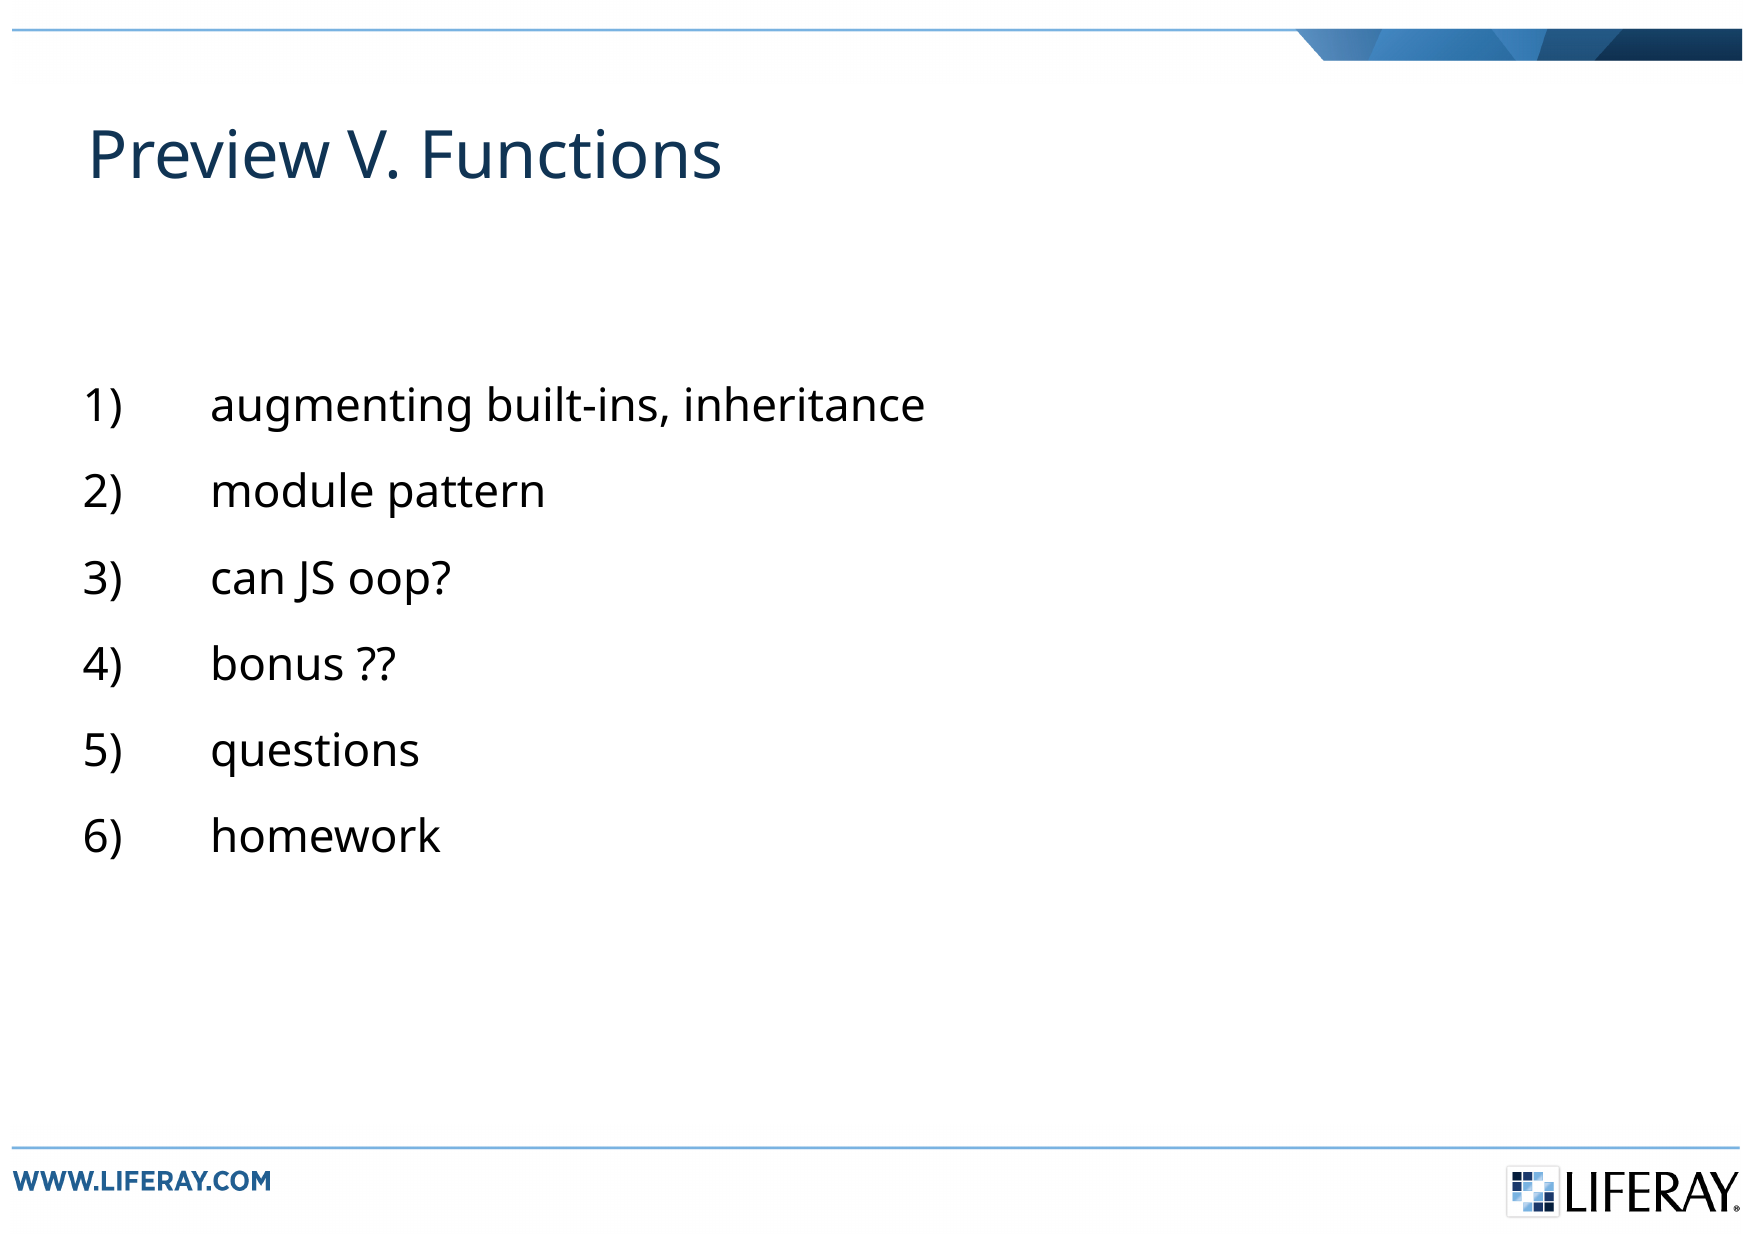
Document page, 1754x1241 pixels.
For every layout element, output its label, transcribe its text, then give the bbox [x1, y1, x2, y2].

list augmenting built-ins, inheritance module pattern can JS oop? bonus ?? questions homework [82, 290, 1571, 1010]
picture [12, 0, 1743, 84]
picture [10, 1124, 1741, 1234]
title Preview V. Functions [87, 49, 1667, 257]
